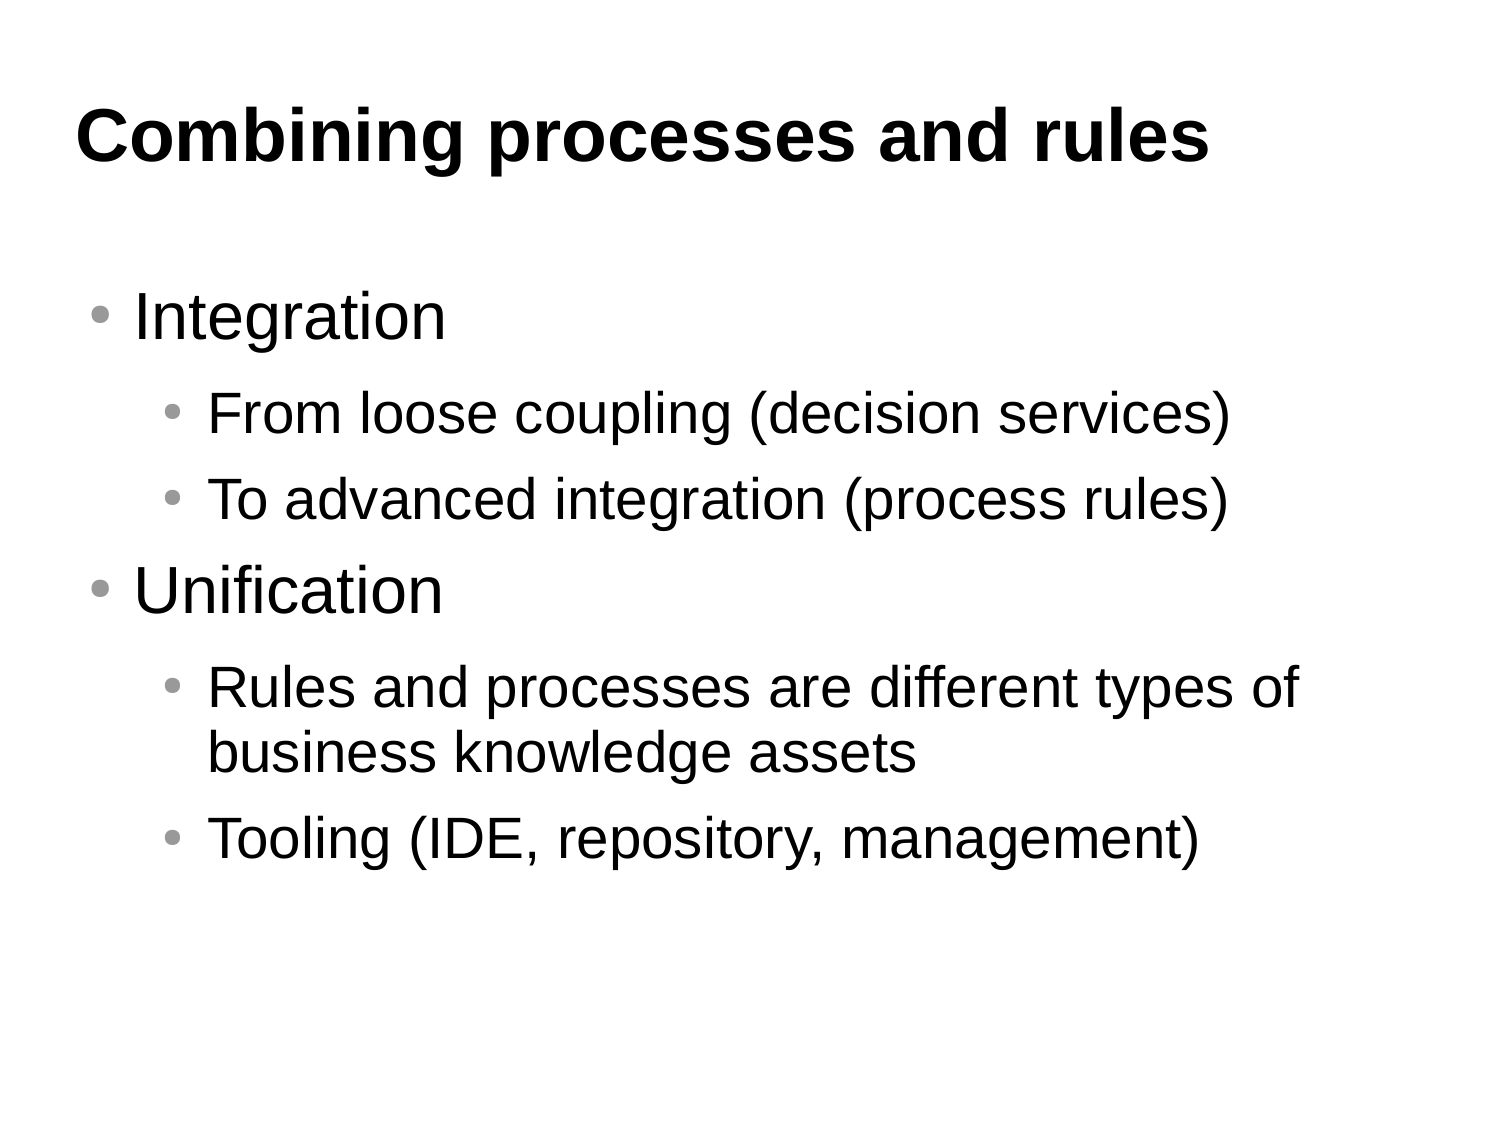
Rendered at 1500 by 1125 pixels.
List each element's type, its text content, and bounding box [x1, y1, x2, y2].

title Combining processes and rules [74, 50, 1425, 221]
list Integration From loose coupling (decision services) To advanced integration (process rules) Unification Rules and processes are different types of business knowledge assets Tooling (IDE, repository, management) [73, 238, 1424, 943]
